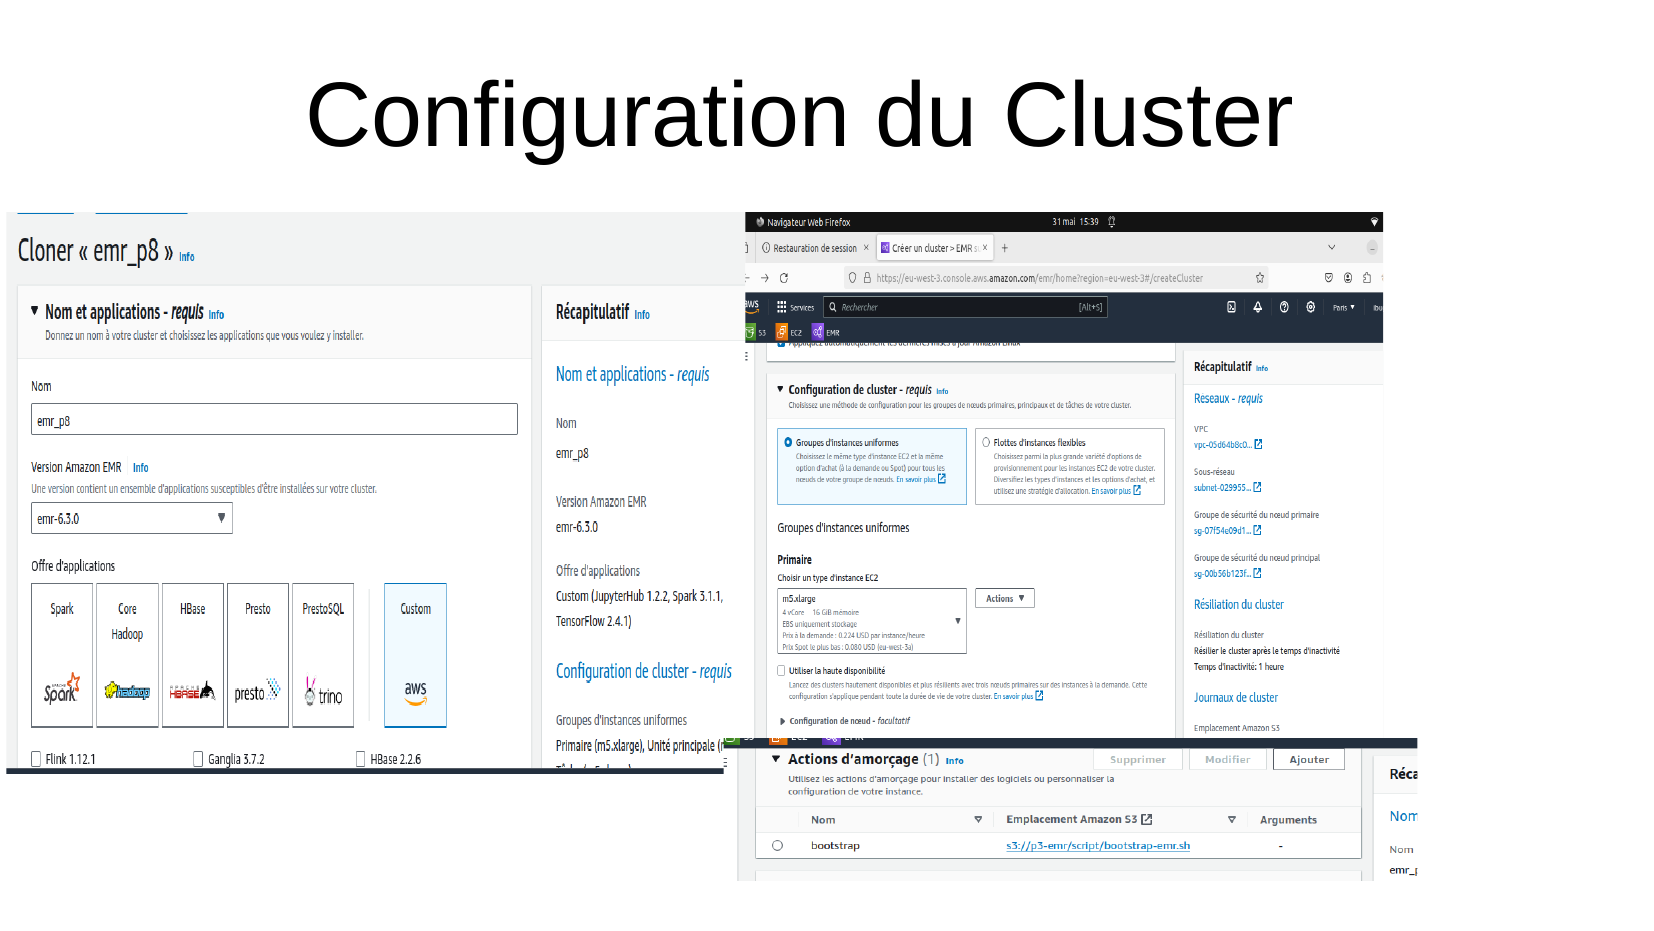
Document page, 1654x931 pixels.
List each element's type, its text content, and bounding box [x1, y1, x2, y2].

title Configuration du Cluster [29, 37, 1571, 193]
picture [6, 212, 1418, 881]
